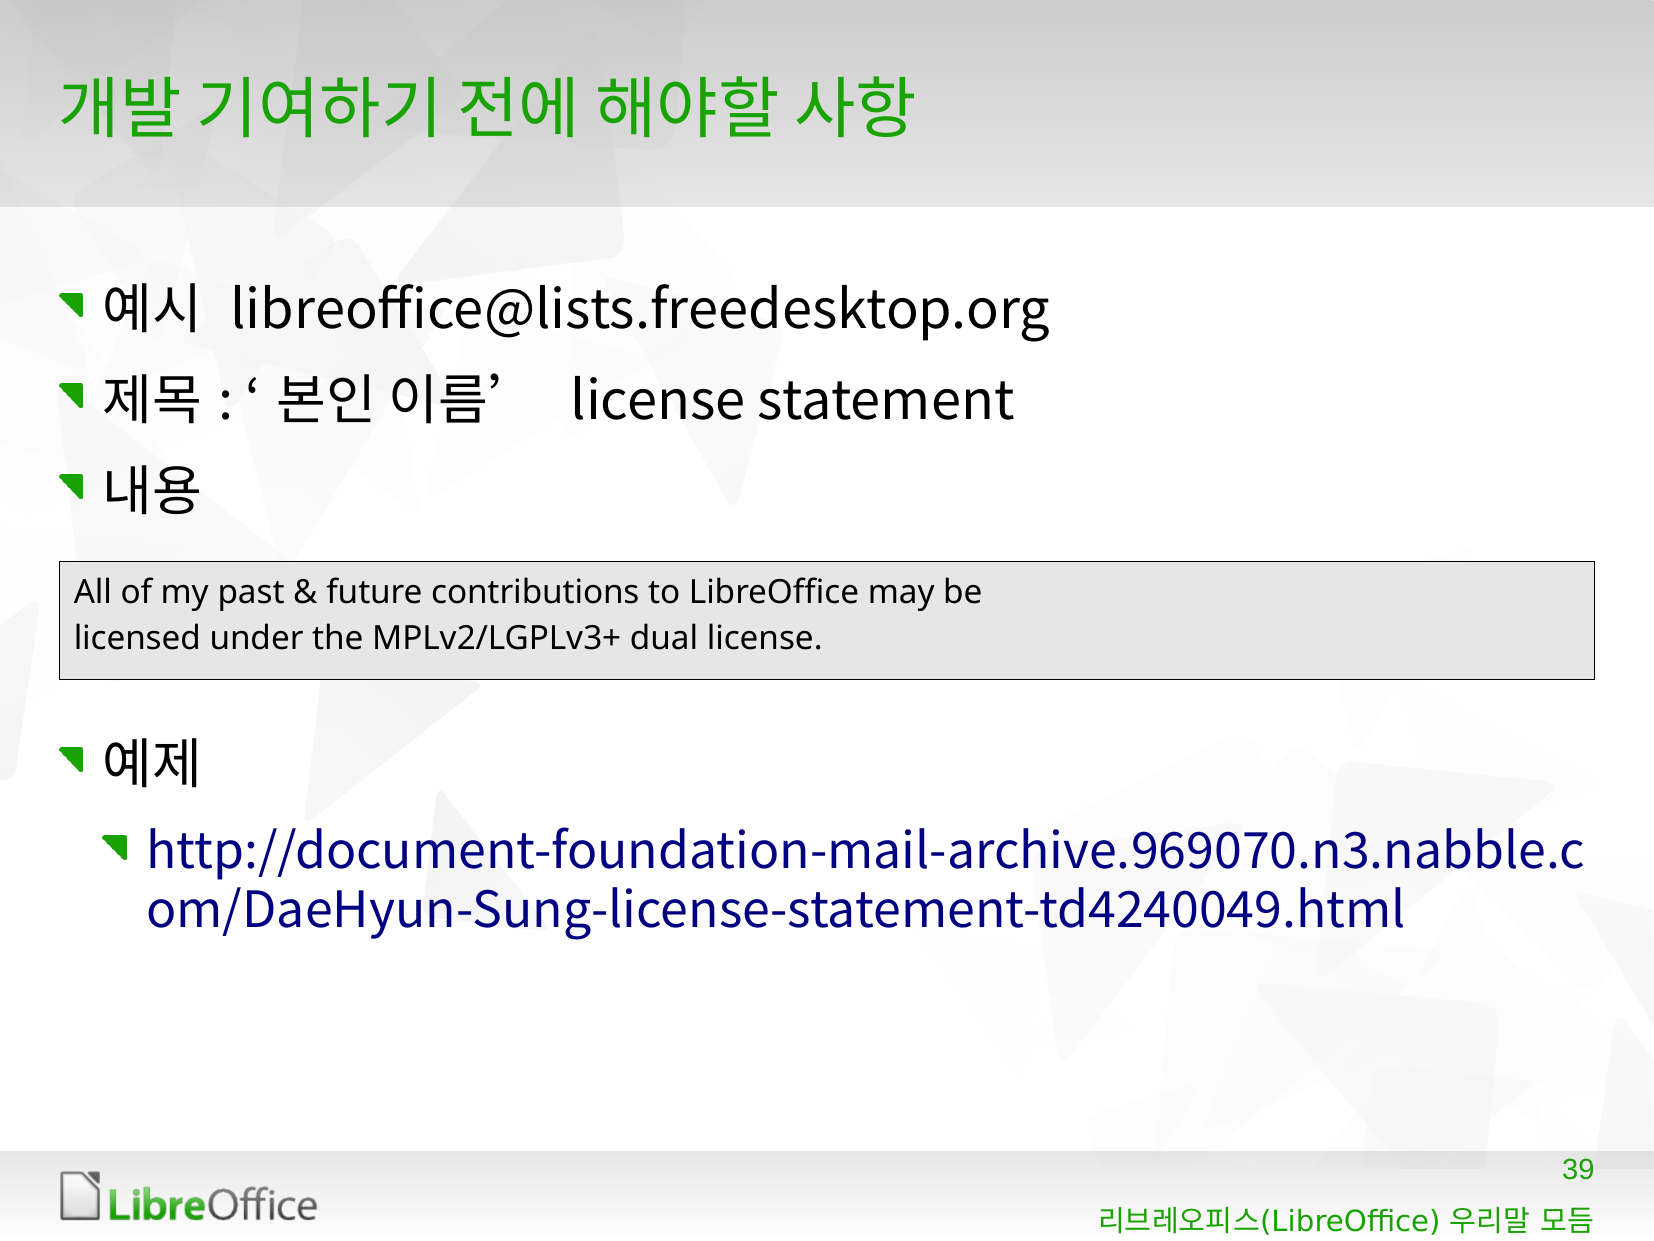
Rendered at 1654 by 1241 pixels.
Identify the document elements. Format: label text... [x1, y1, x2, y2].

list 예시 libreoffice@lists.freedesktop.org 제목: ‘본인 이름’ license statement 내용 예제 http://document-foundation-mail-archive.969070.n3.nabble.com/DaeHyun-Sung-license-statement-td4240049.html [59, 680, 1595, 986]
picture [0, 0, 783, 931]
picture [41, 1152, 337, 1240]
list 예시 libreoffice@lists.freedesktop.org 제목: ‘본인 이름’ license statement 내용 예제 http://document-foundation-mail-archive.969070.n3.nabble.com/DaeHyun-Sung-license-statement-td4240049.html [59, 265, 1595, 561]
picture [1582, 1161, 1590, 1169]
picture [915, 548, 1654, 1169]
text_box All of my past & future contributions to LibreOffice may be licensed under the MPLv2/LGPLv3+ dual license. [59, 561, 1595, 680]
title 개발 기여하기 전에 해야할 사항 [59, 29, 1595, 178]
